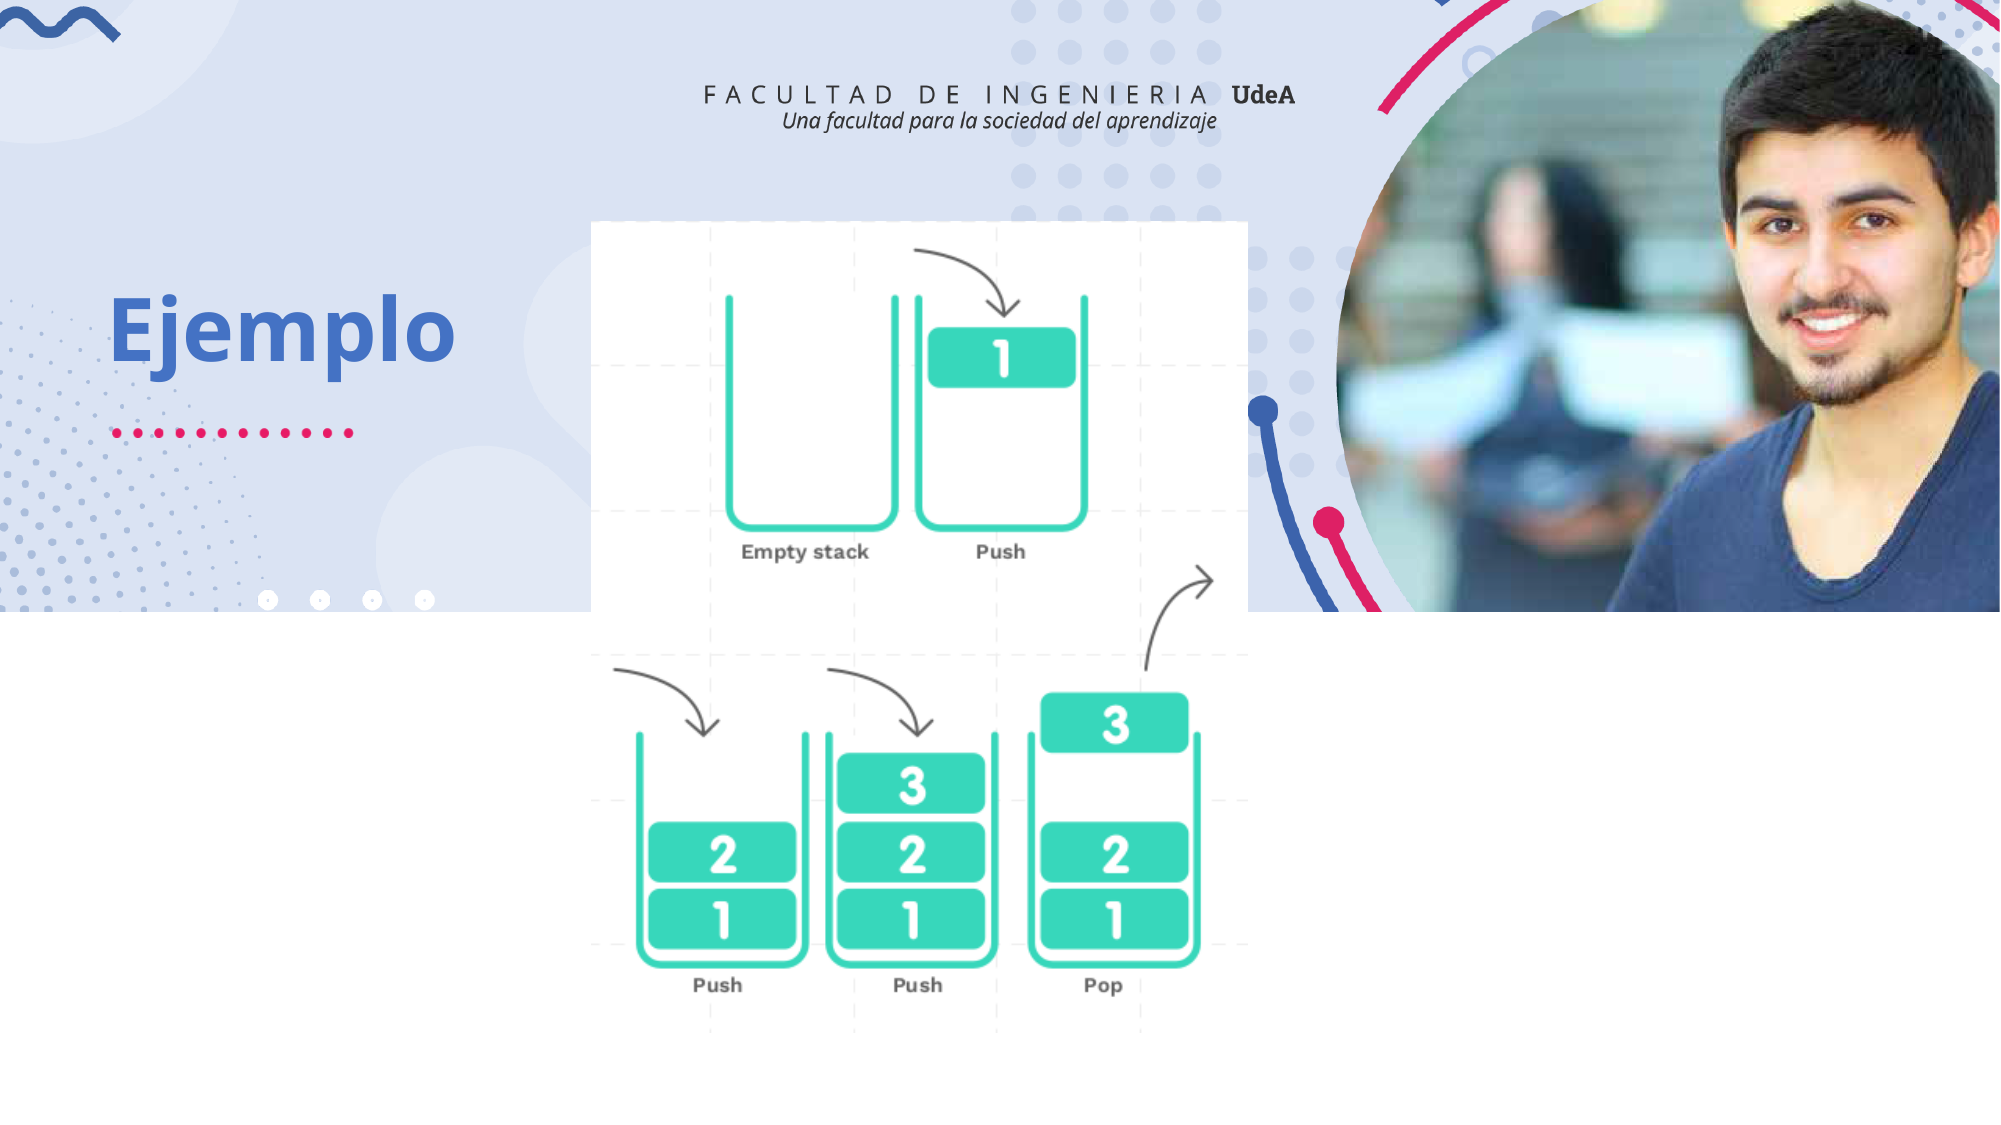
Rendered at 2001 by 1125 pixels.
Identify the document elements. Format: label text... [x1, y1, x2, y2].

picture [0, 0, 2000, 1033]
text_box Ejemplo [92, 277, 591, 389]
